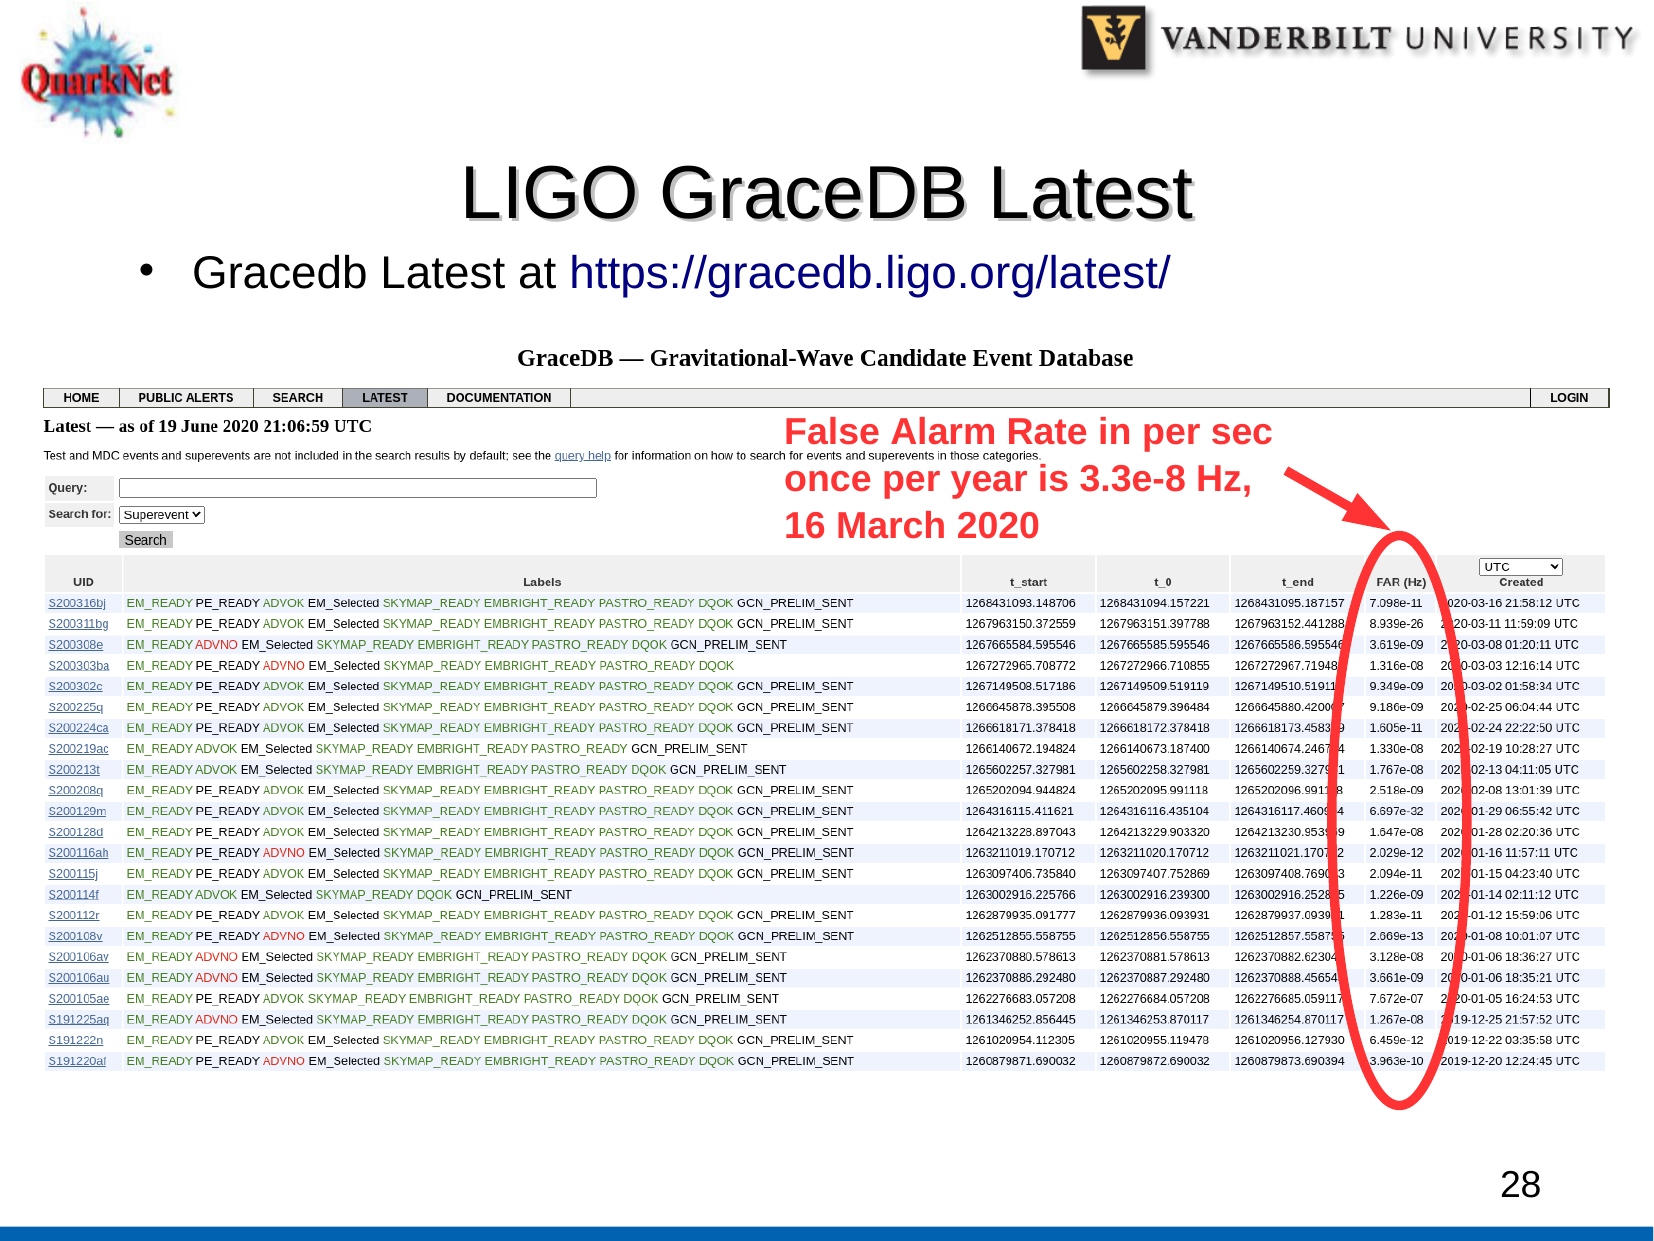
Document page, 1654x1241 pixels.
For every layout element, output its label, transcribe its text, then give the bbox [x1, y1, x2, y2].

picture [1337, 541, 1462, 1076]
list Gracedb Latest at https://gracedb.ligo.org/latest/ [121, 250, 1533, 386]
title LIGO GraceDB Latest [121, 65, 1533, 250]
picture [35, 318, 1611, 1076]
picture [4, 1, 188, 152]
text_box False Alarm Rate in per sec once per year is 3.3e-8 Hz, 16 March 2020 [769, 398, 1289, 554]
picture [1078, 2, 1648, 85]
